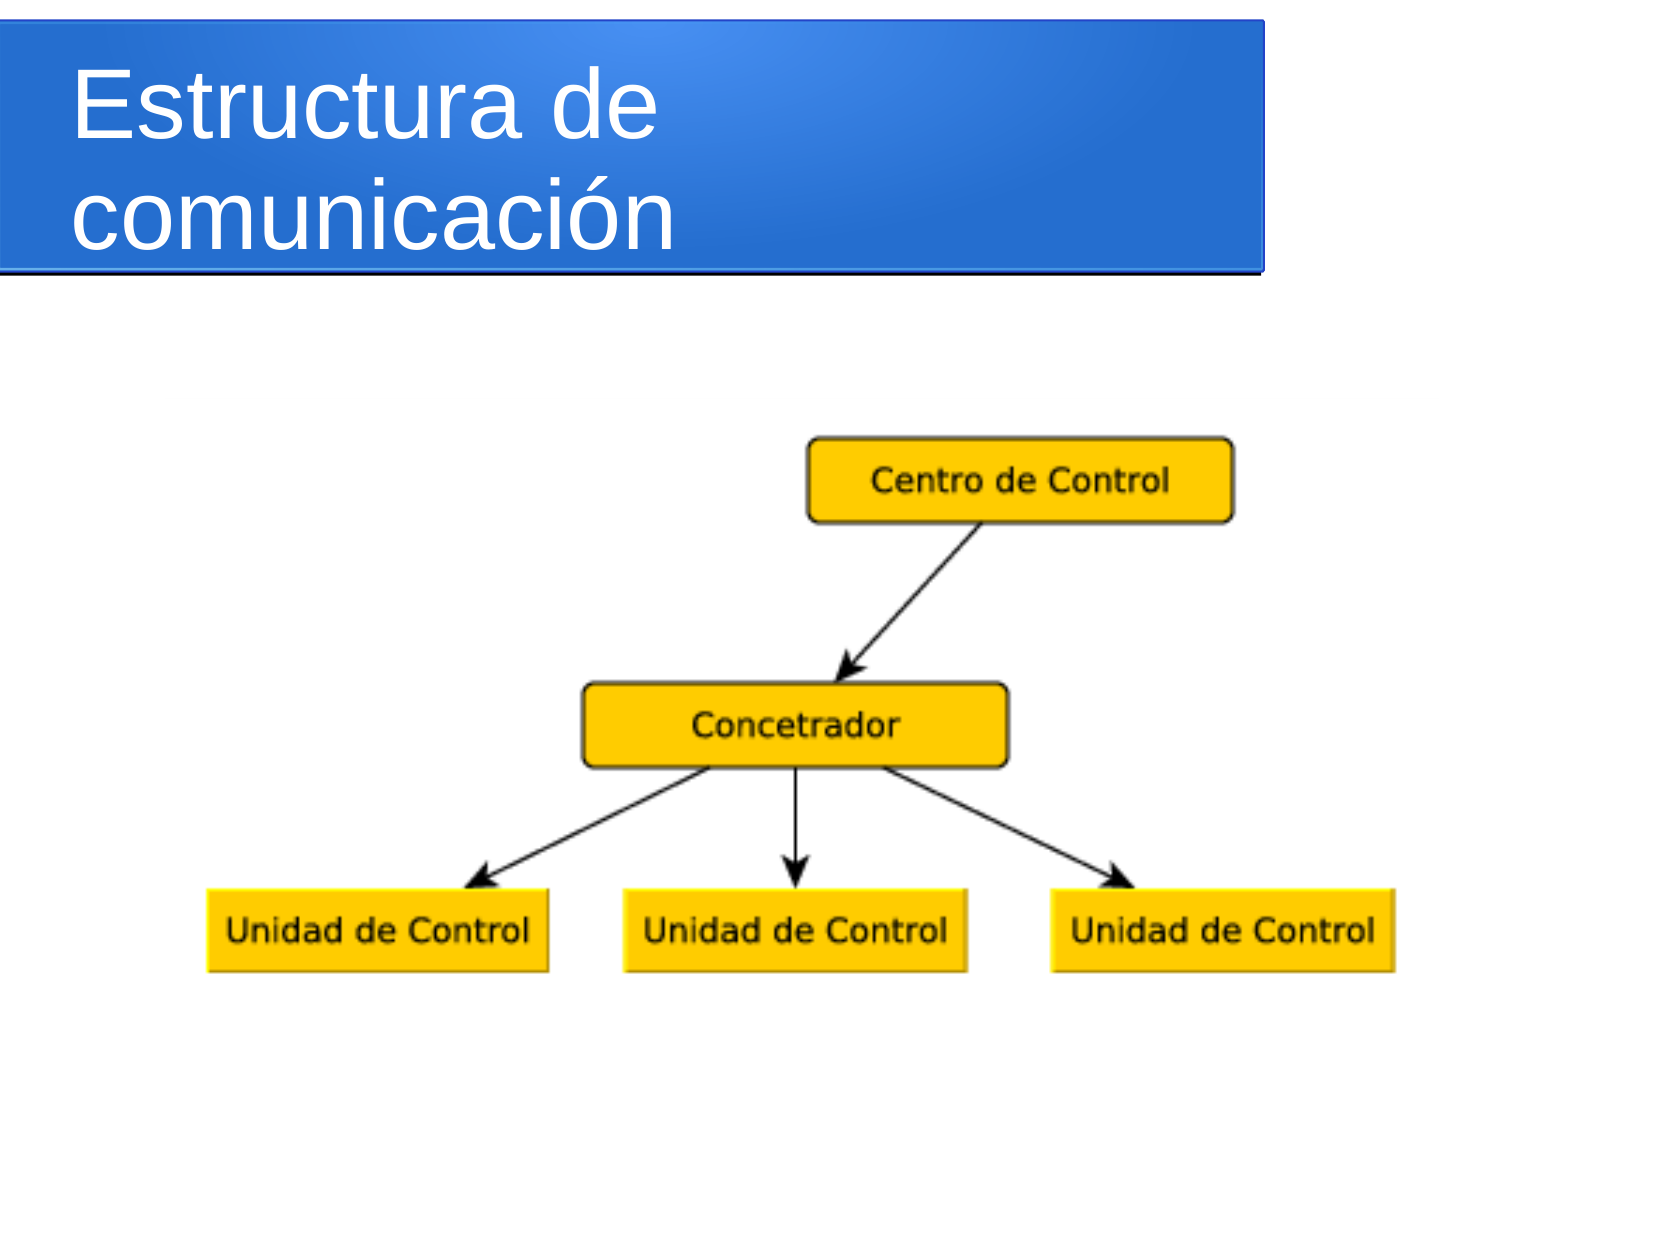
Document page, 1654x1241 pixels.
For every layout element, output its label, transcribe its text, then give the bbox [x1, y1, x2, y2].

picture [165, 397, 1439, 1016]
title Estructura de comunicación [70, 48, 1229, 271]
